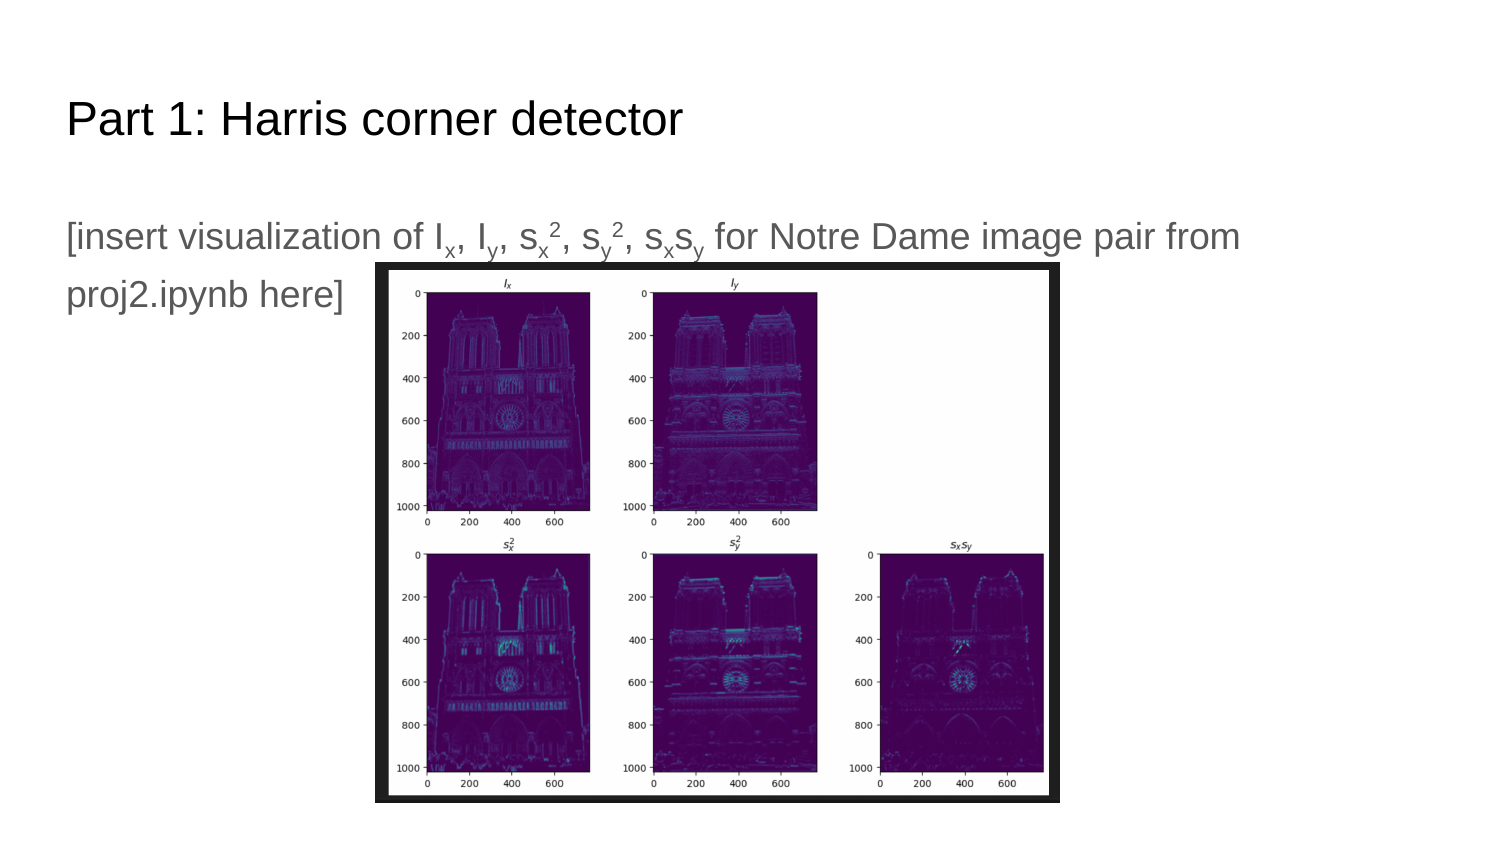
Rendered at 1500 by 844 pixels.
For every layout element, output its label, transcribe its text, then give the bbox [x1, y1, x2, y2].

list [insert visualization of Ix, Iy, sx2, sy2, sxsy for Notre Dame image pair from proj2.ipynb here] [51, 189, 1449, 750]
picture [375, 262, 1060, 803]
title Part 1: Harris corner detector [51, 72, 1449, 167]
